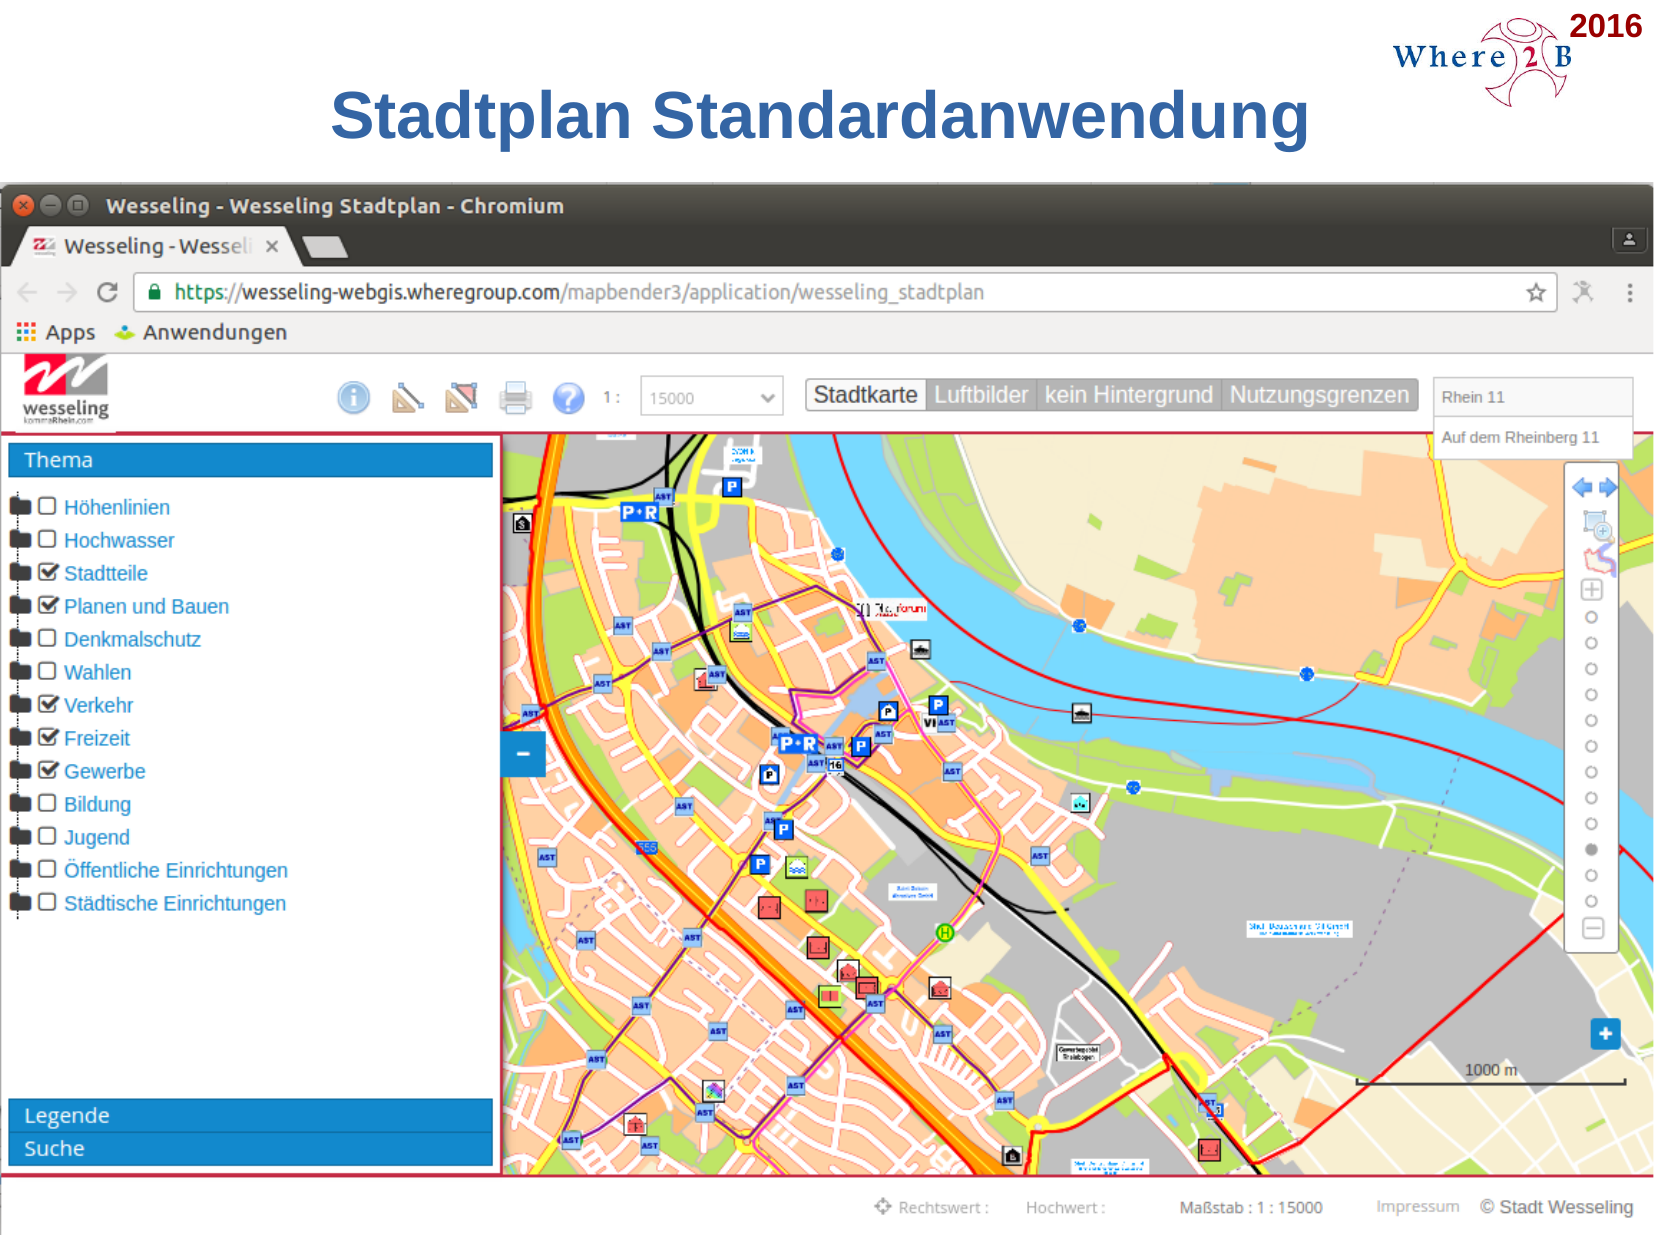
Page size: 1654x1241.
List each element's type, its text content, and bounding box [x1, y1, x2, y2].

picture [0, 182, 1654, 1235]
title Stadtplan Standardanwendung [76, 41, 1565, 182]
picture [1393, 18, 1571, 107]
